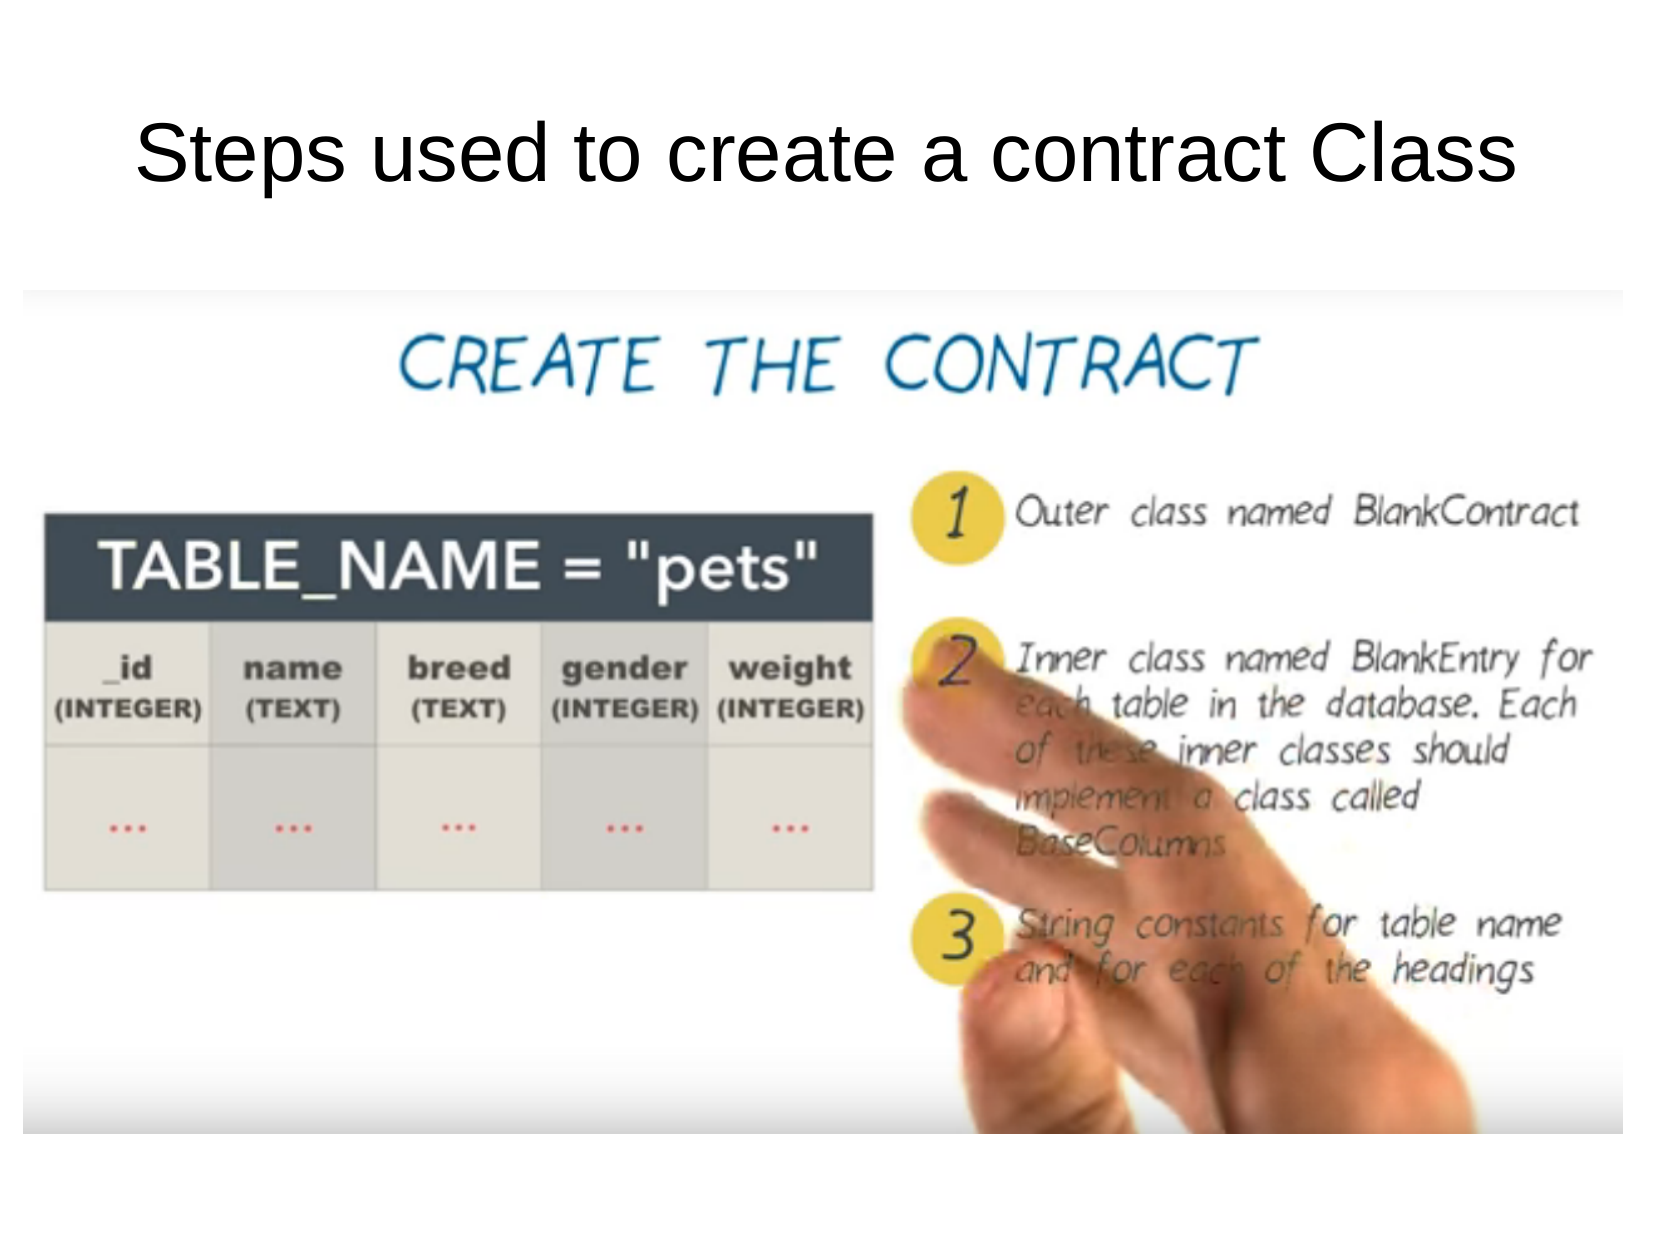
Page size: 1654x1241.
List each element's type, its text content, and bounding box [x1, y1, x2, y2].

title Steps used to create a contract Class [82, 49, 1571, 257]
picture [23, 290, 1623, 1134]
